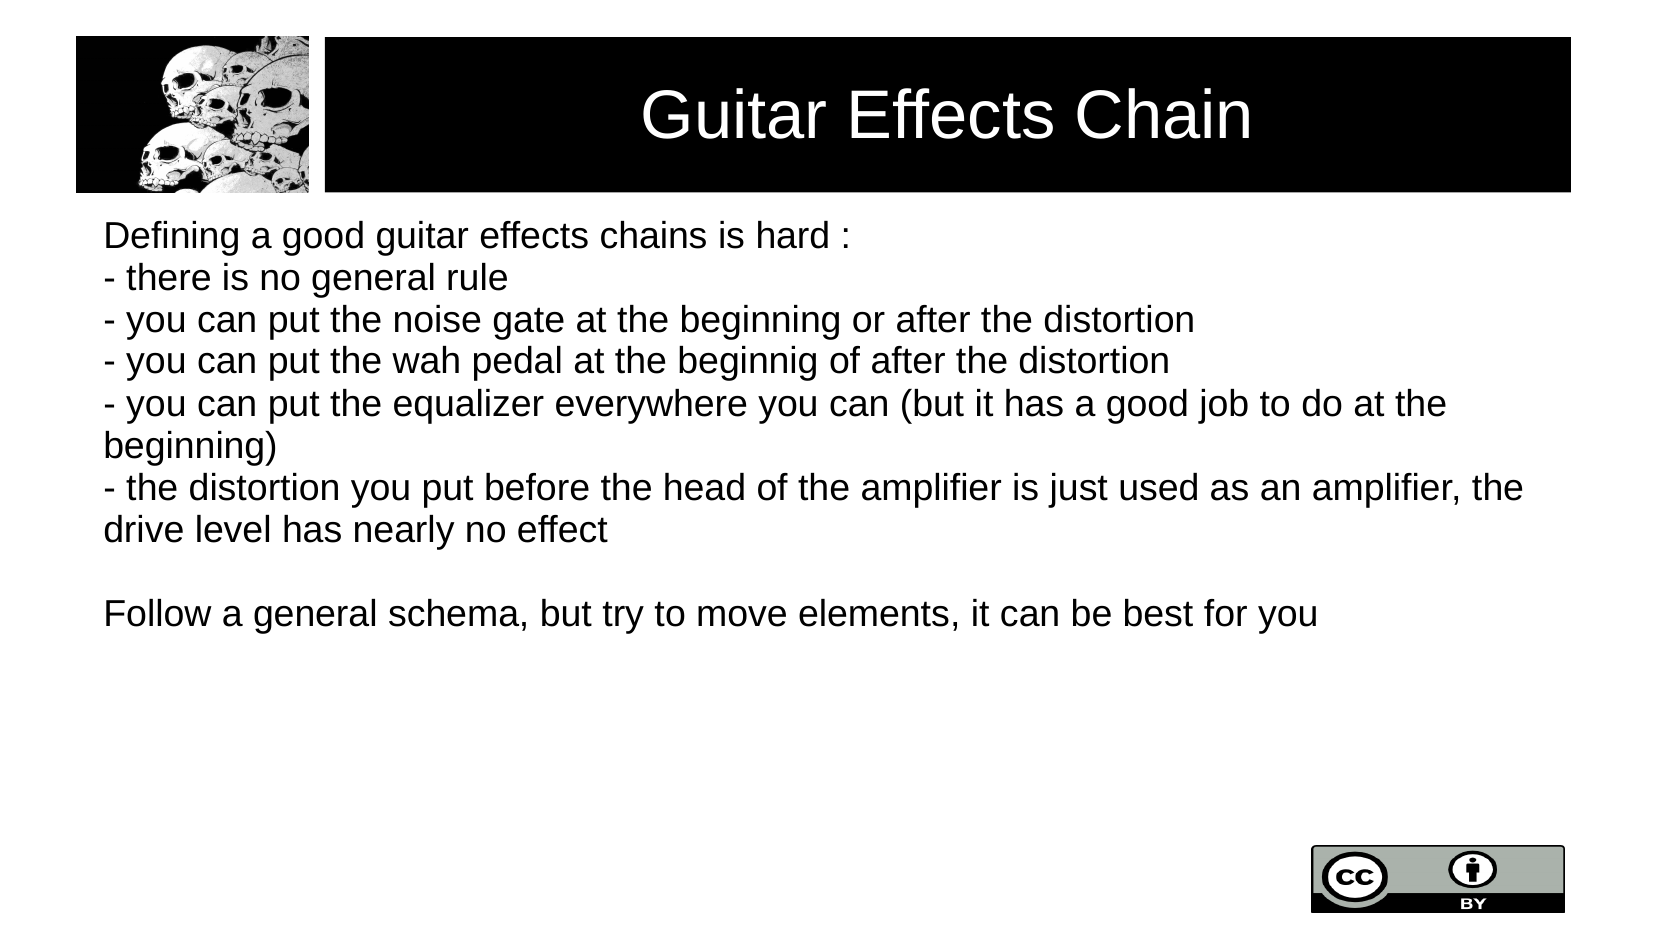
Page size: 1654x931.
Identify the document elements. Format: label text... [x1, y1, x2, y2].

picture [1311, 845, 1565, 913]
picture [76, 36, 309, 193]
text_box Defining a good guitar effects chains is hard : - there is no general rule - you can put the noise gate at the beginning or after the distortion - you can put the wah pedal at the beginnig of after the distortion - you can put the equalizer everywhere you can (but it has a good job to do at the beginning) - the distortion you put before the head of the amplifier is just used as an amplifier, the drive level has nearly no effect Follow a general schema, but try to move elements, it can be best for you [88, 206, 1565, 642]
title Guitar Effects Chain [324, 37, 1571, 193]
